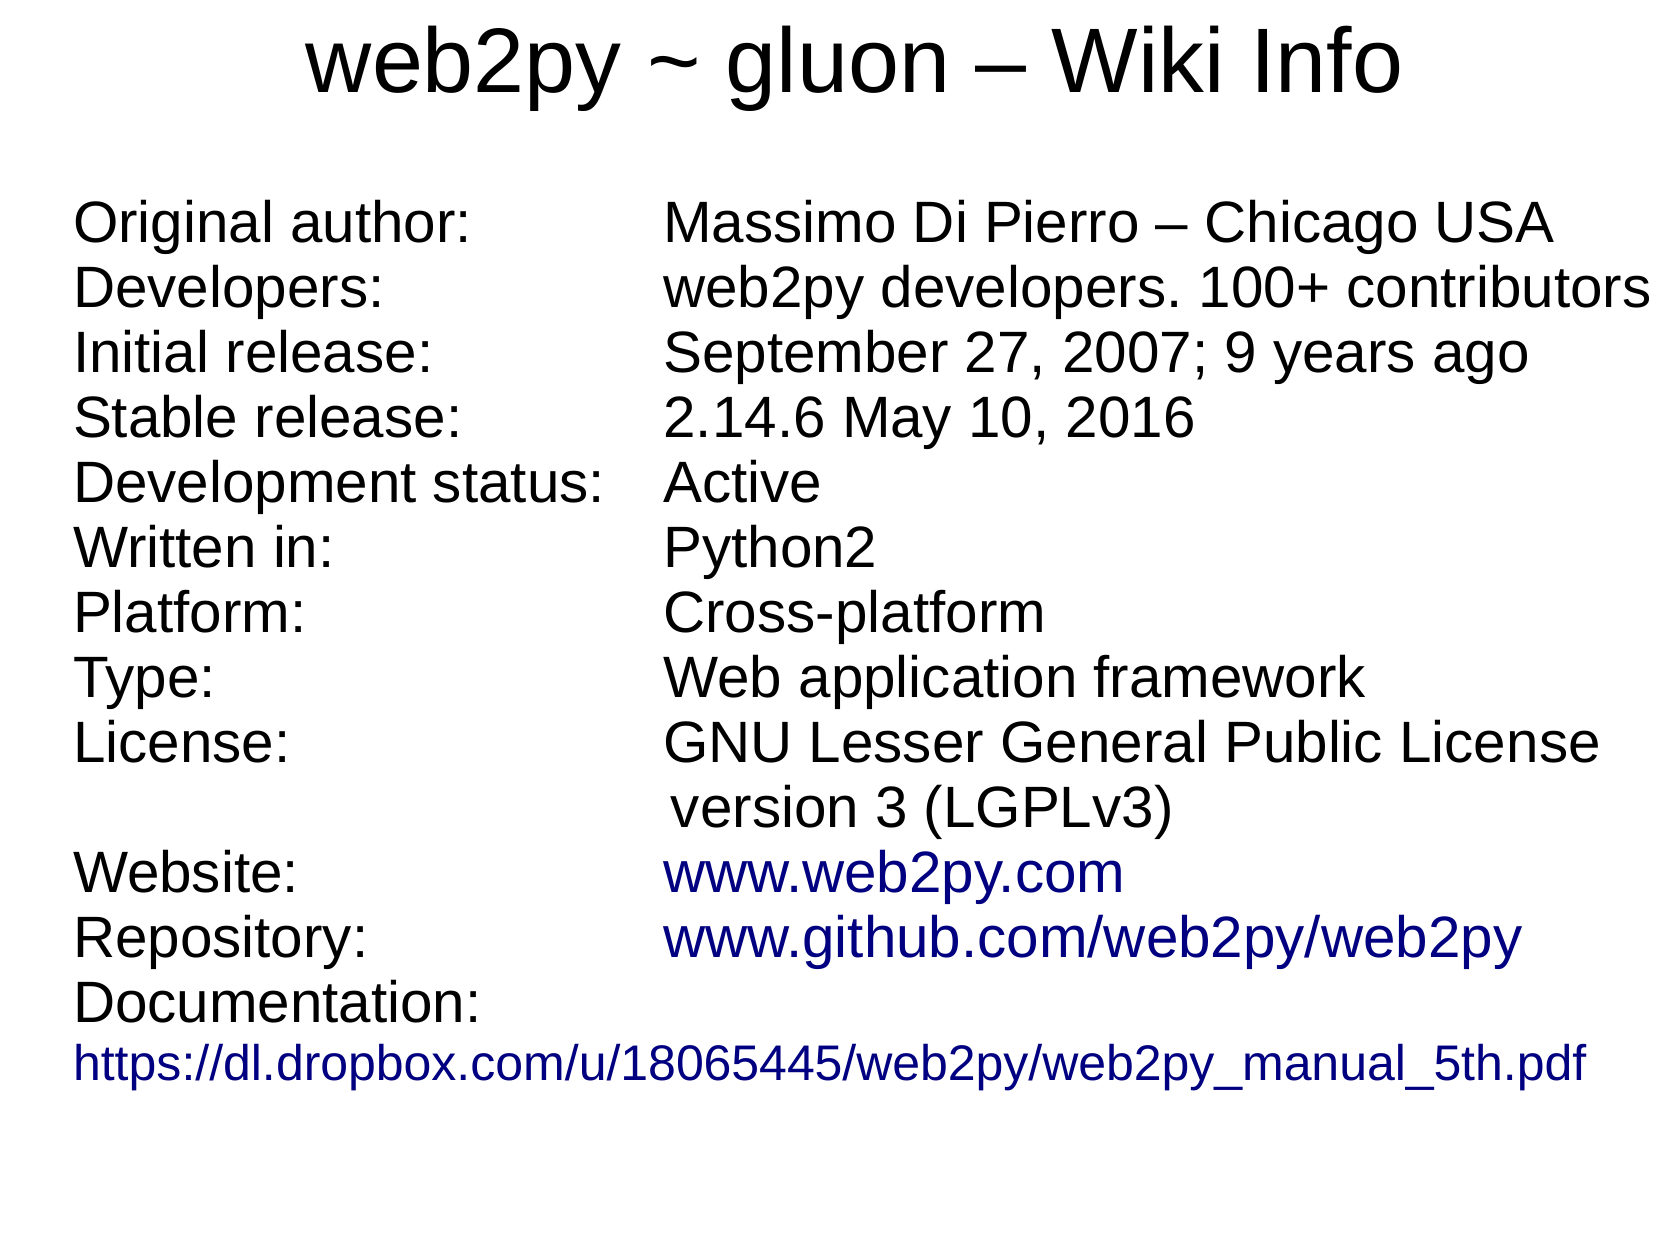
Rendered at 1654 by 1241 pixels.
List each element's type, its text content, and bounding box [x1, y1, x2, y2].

title web2py ~ gluon – Wiki Info [111, 9, 1600, 113]
title Original author: Massimo Di Pierro – Chicago USA Developers: web2py developers. 100+ contributors Initial release: September 27, 2007; 9 years ago Stable release: 2.14.6 May 10, 2016 Development status: Active Written in: Python2 Platform: Cross-platform Type: Web application framework License: GNU Lesser General Public License version 3 (LGPLv3) Website: www.web2py.com Repository: www.github.com/web2py/web2py Documentation: https://dl.dropbox.com/u/18065445/web2py/web2py_manual_5th.pdf [73, 124, 1654, 1212]
